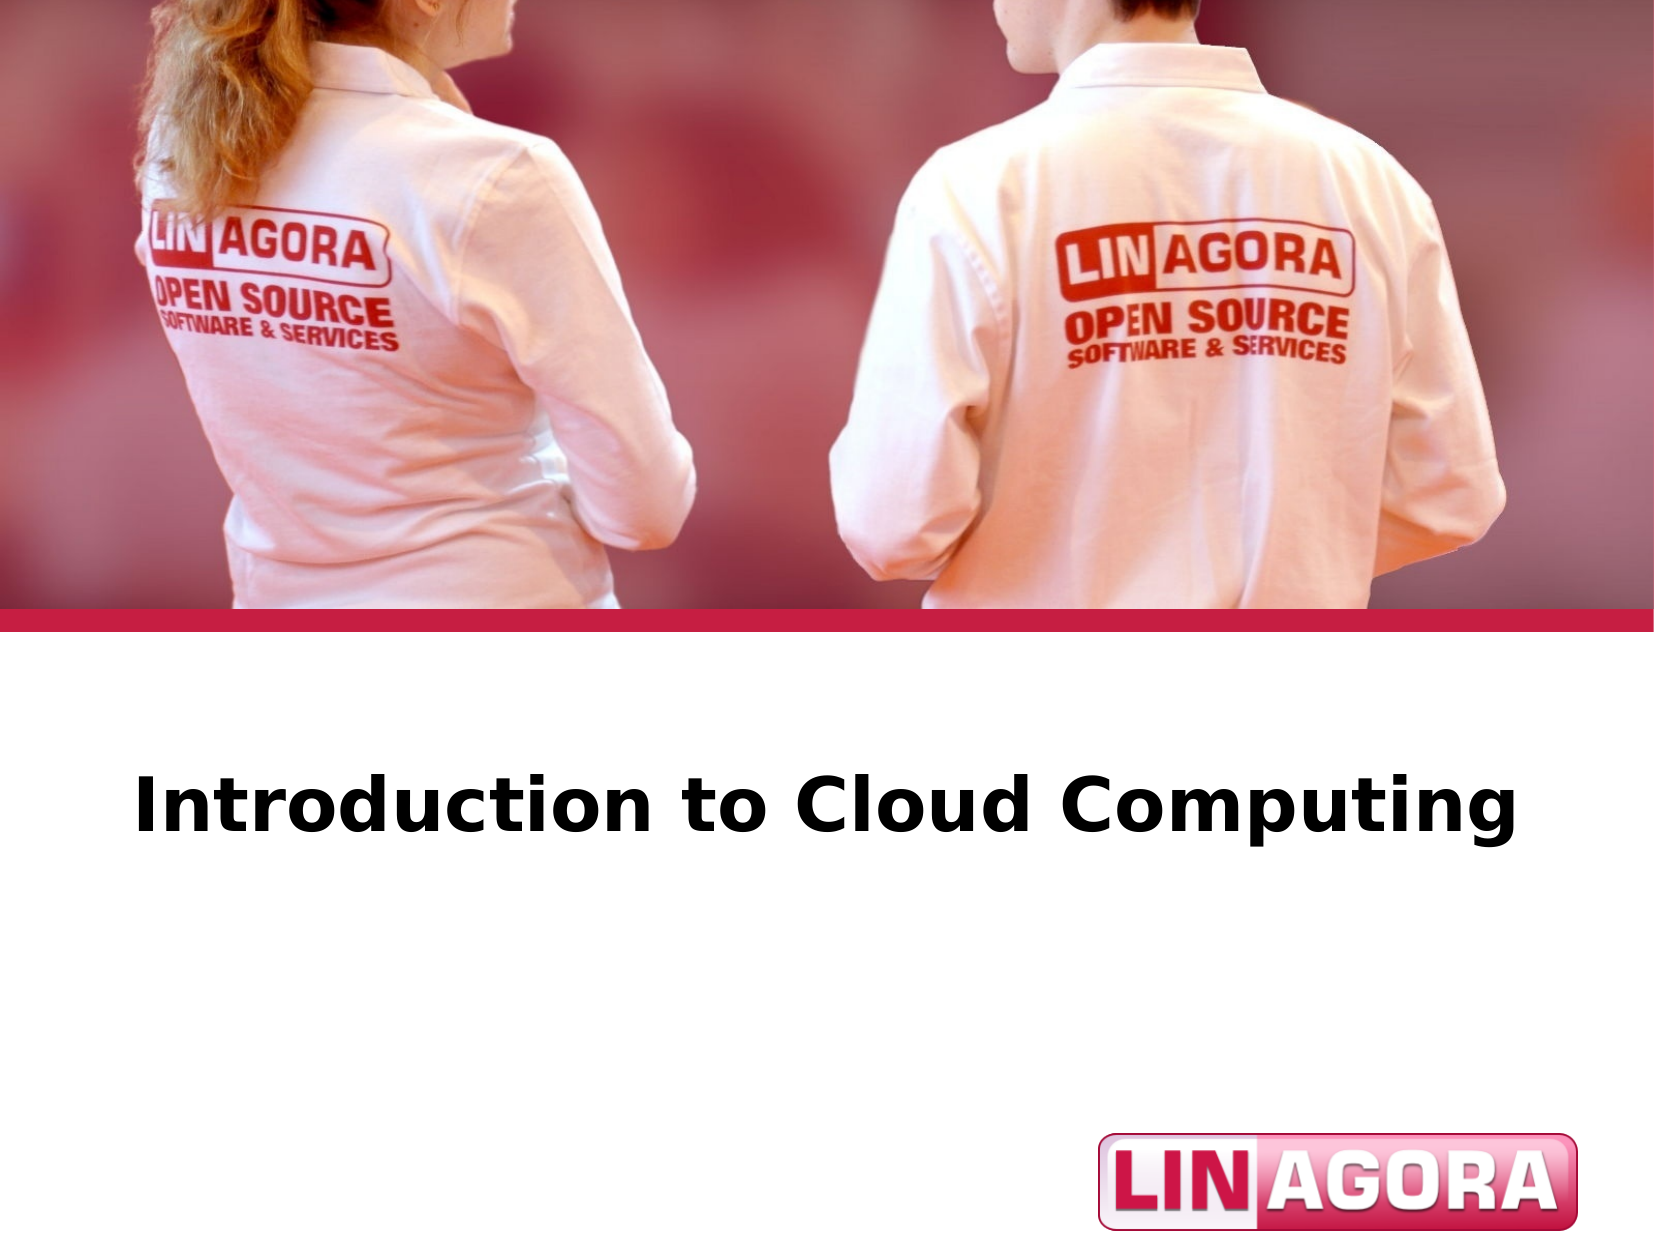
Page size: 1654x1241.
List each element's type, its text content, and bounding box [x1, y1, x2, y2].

picture [0, 0, 1654, 609]
title Introduction to Cloud Computing [82, 643, 1571, 969]
picture [1098, 1133, 1578, 1231]
